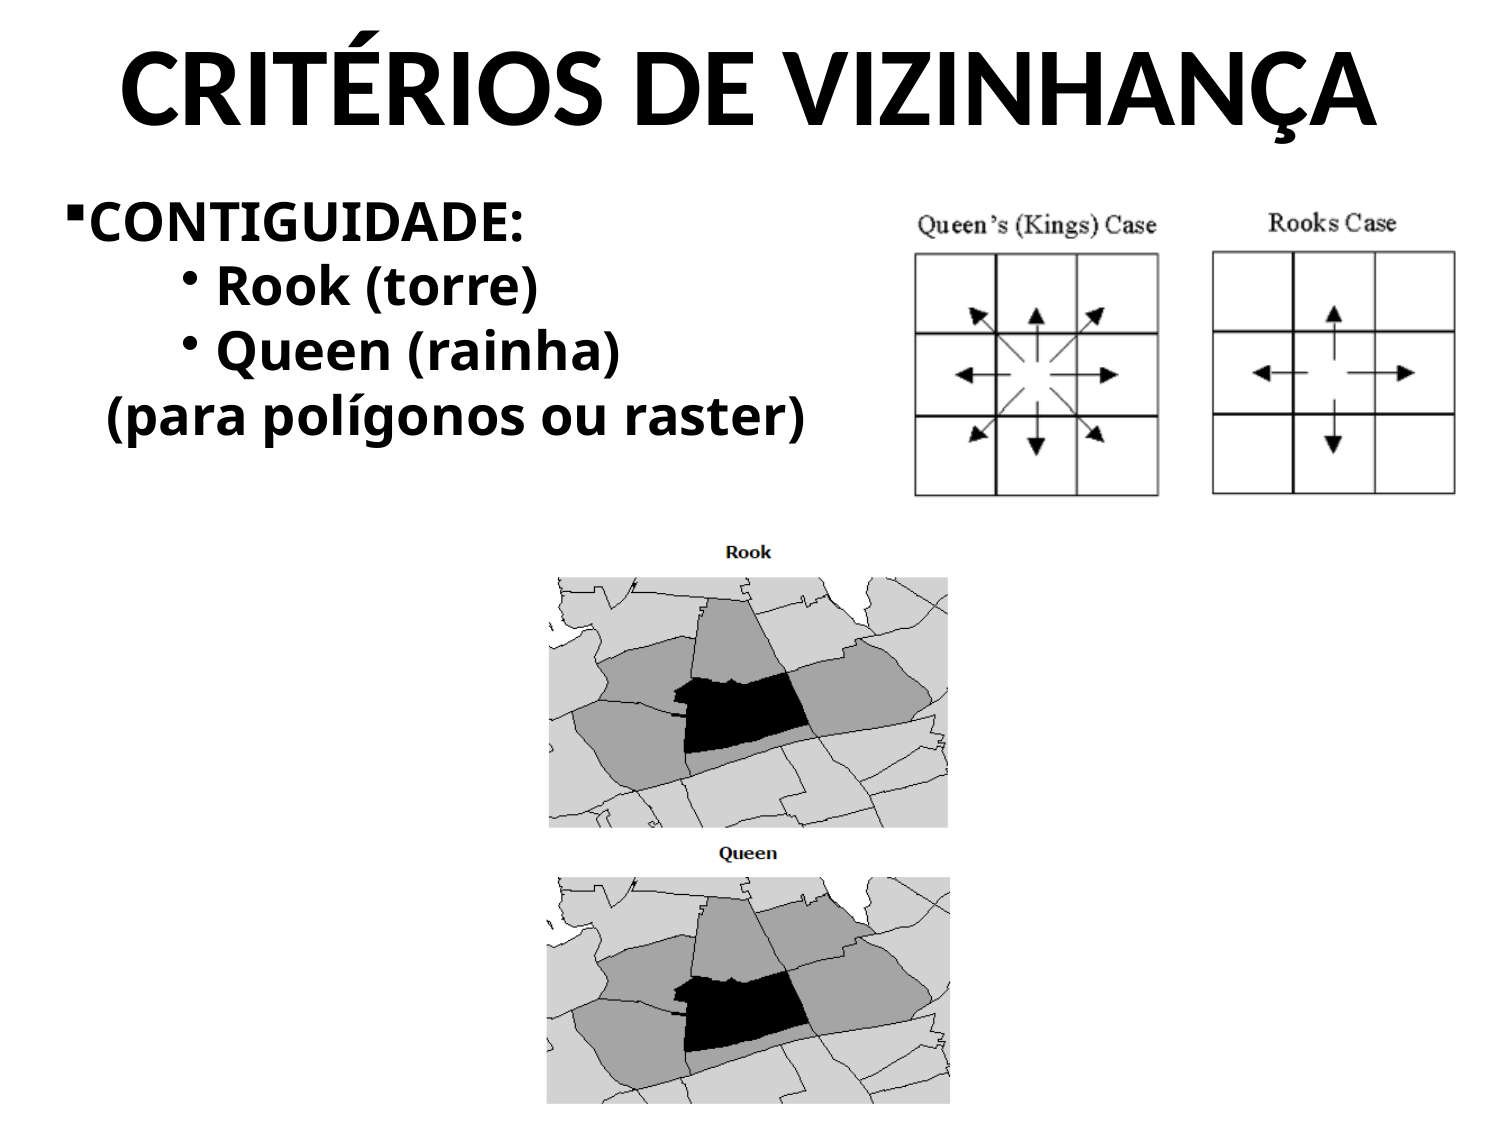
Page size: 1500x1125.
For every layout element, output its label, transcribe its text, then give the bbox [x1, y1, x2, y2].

picture [1211, 196, 1462, 496]
picture [540, 537, 967, 1124]
text_box CRITÉRIOS DE VIZINHANÇA [0, 5, 1499, 155]
picture [907, 198, 1174, 498]
text_box CONTIGUIDADE: Rook (torre) Queen (rainha) (para polígonos ou raster) [49, 179, 981, 439]
